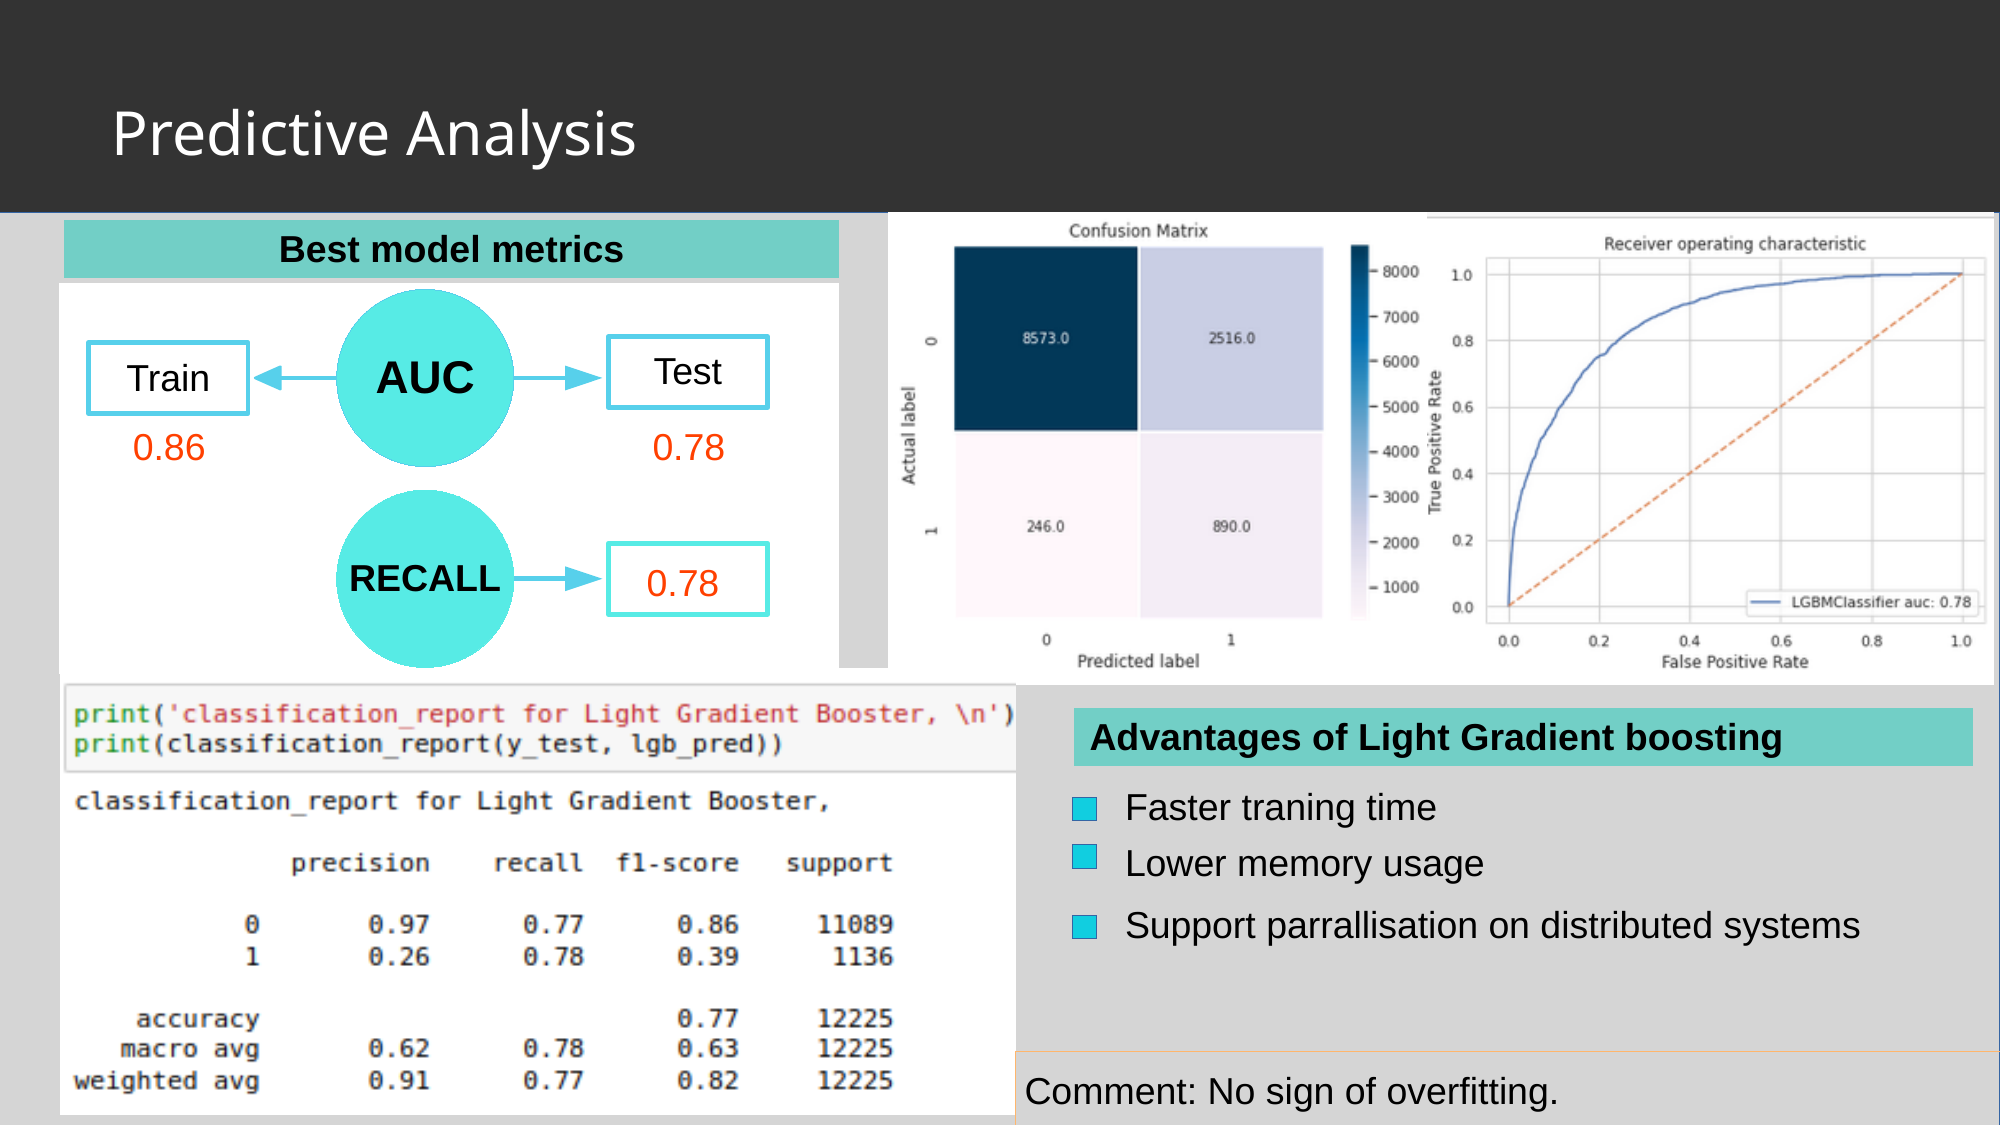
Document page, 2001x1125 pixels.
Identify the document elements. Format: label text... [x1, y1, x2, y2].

text_box Test [608, 336, 768, 408]
text_box Train [88, 342, 249, 414]
text_box 0.78 [631, 555, 735, 612]
text_box Faster traning time [1110, 779, 1867, 837]
text_box Advantages of Light Gradient boosting [1074, 708, 1819, 766]
text_box RECALL [336, 490, 514, 668]
text_box [1016, 1052, 2000, 1125]
text_box AUC [336, 289, 514, 467]
text_box Support parrallisation on distributed systems [1110, 897, 2000, 997]
text_box 0.86 [118, 419, 284, 477]
text_box Best model metrics [64, 220, 839, 278]
text_box 0.78 [637, 419, 804, 477]
text_box Predictive Analysis [96, 88, 1822, 179]
text_box Lower memory usage [1110, 834, 1678, 892]
picture [60, 212, 1994, 1116]
text_box Comment: No sign of overfitting. [1009, 1062, 1577, 1120]
text_box [0, 0, 2000, 1125]
